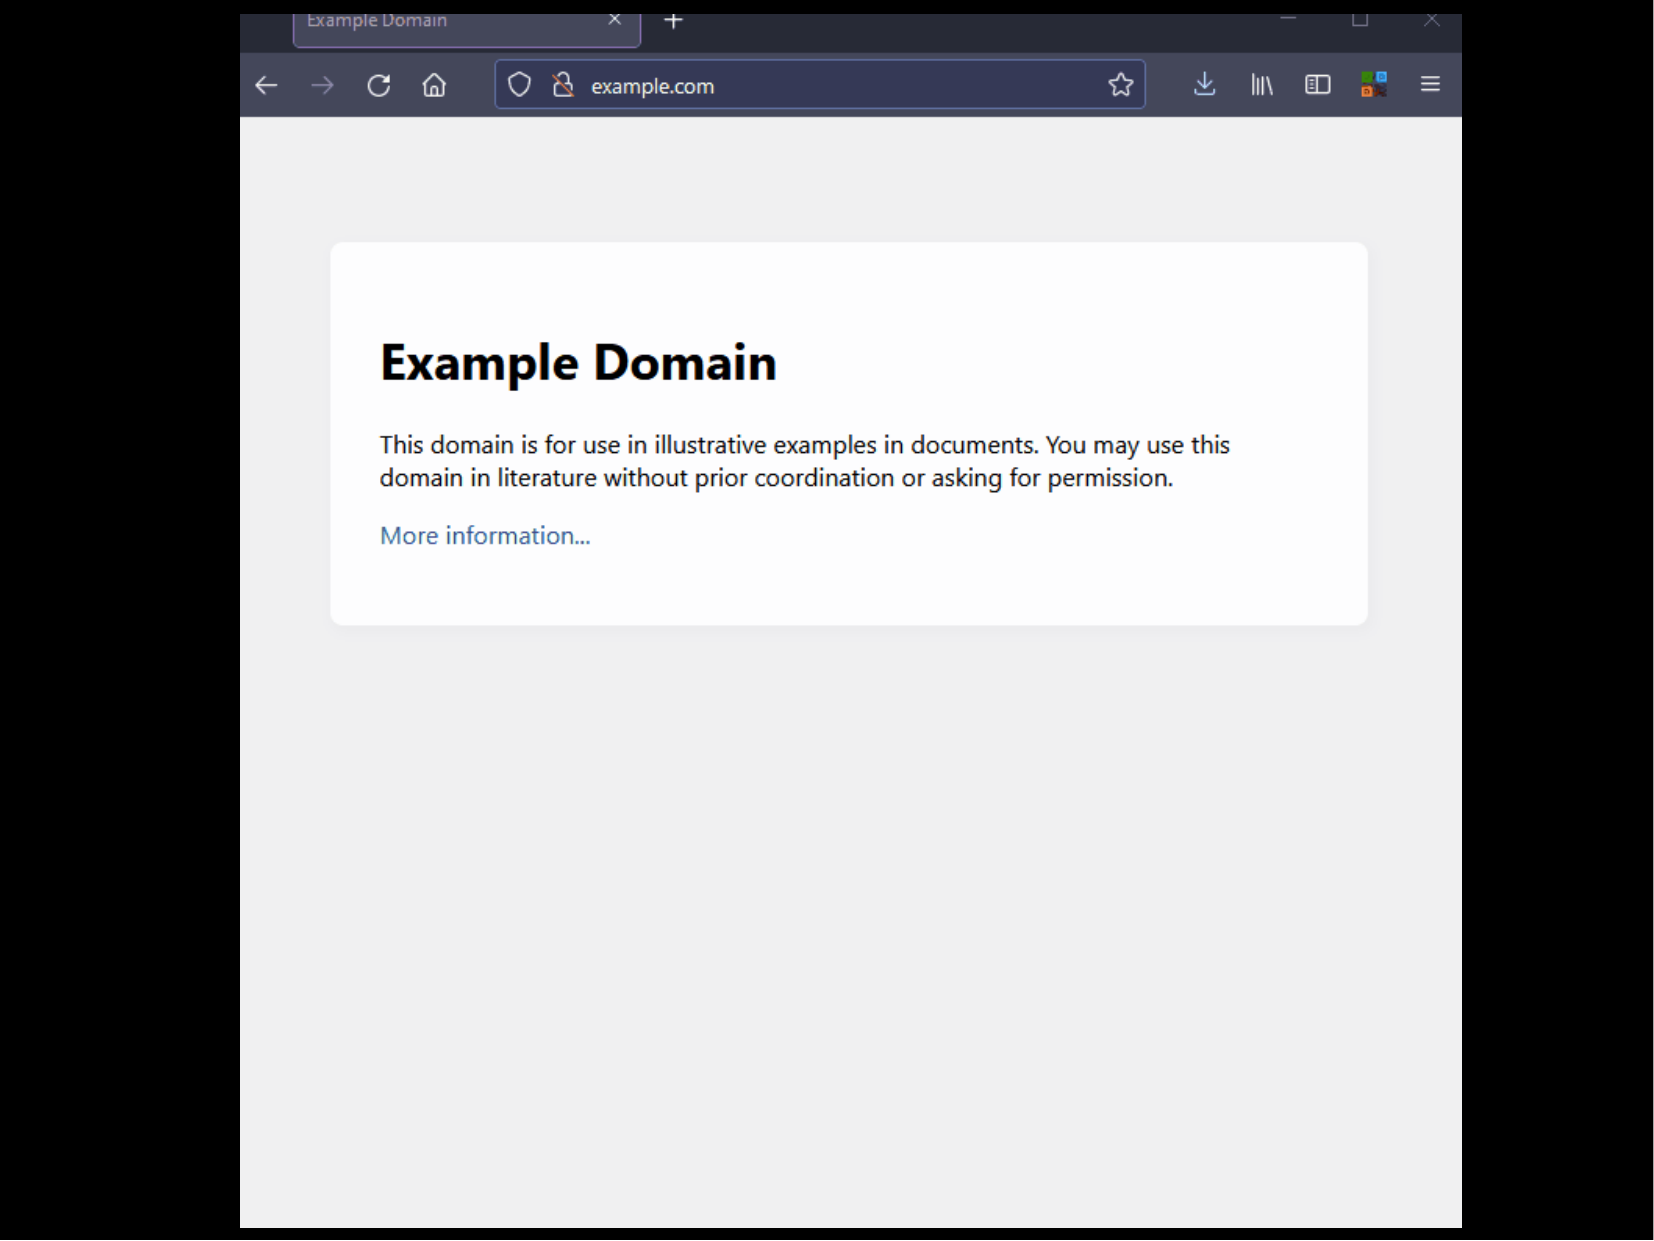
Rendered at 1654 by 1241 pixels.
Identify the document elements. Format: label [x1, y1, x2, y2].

picture [240, 14, 1462, 1228]
